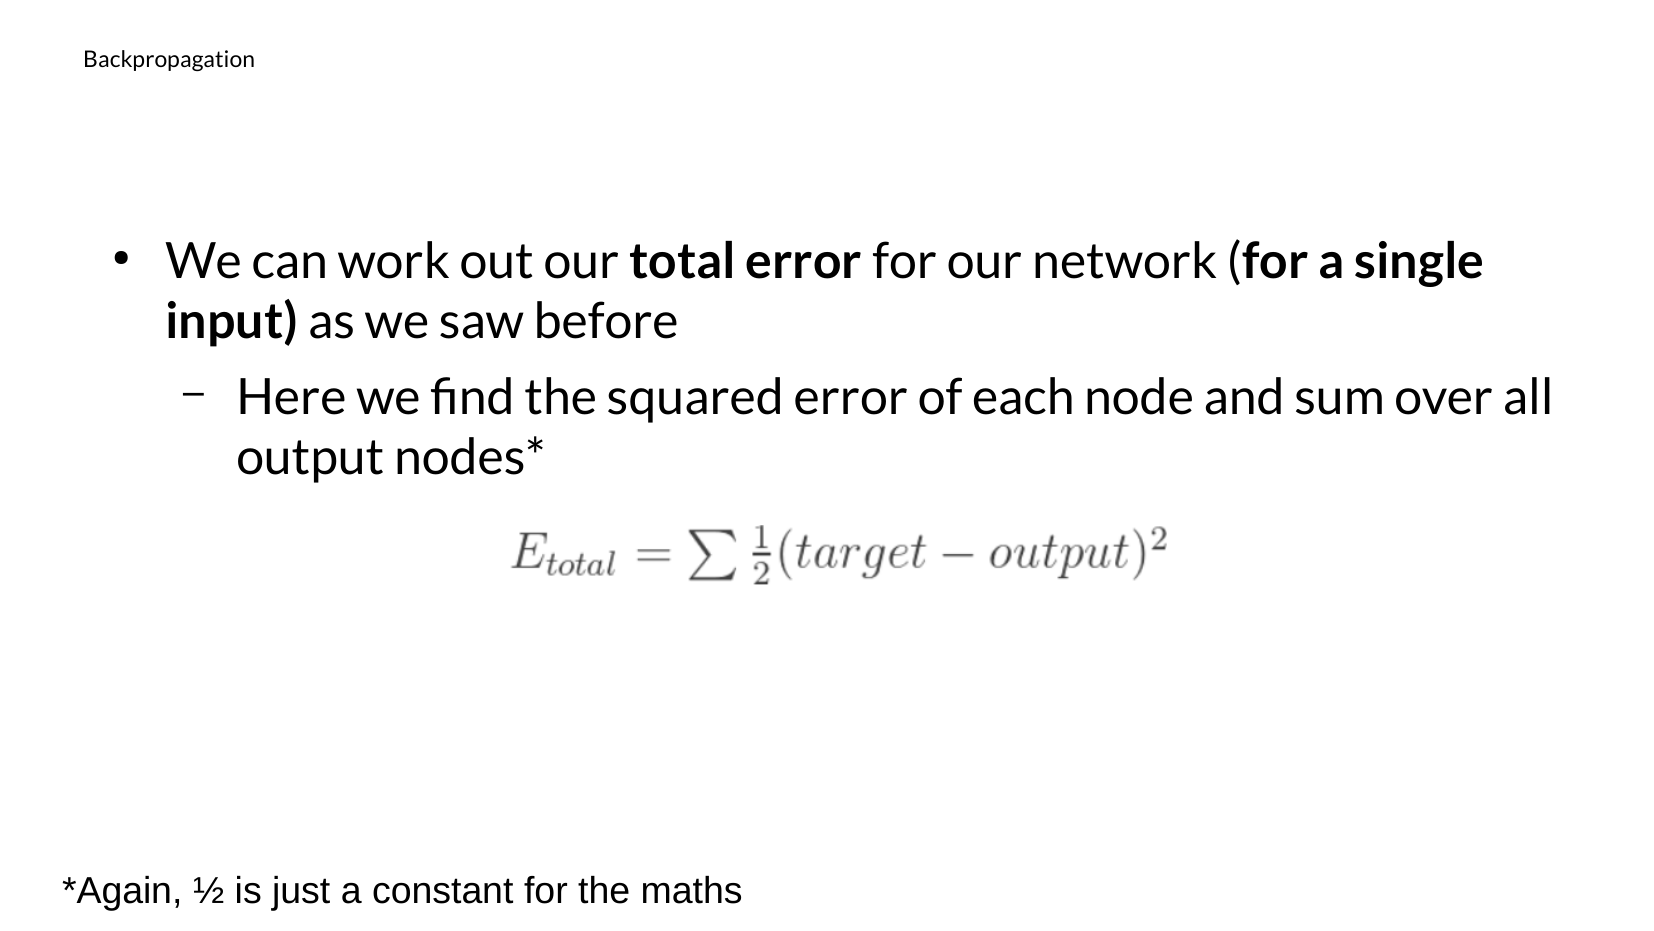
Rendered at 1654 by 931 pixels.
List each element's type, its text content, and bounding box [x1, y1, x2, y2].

list We can work out our total error for our network (for a single input) as we saw before Here we find the squared error of each node and sum over all output nodes* [94, 228, 1583, 792]
text_box *Again, ½ is just a constant for the maths [47, 862, 758, 920]
picture [507, 490, 1182, 616]
title Backpropagation [83, 0, 1571, 119]
